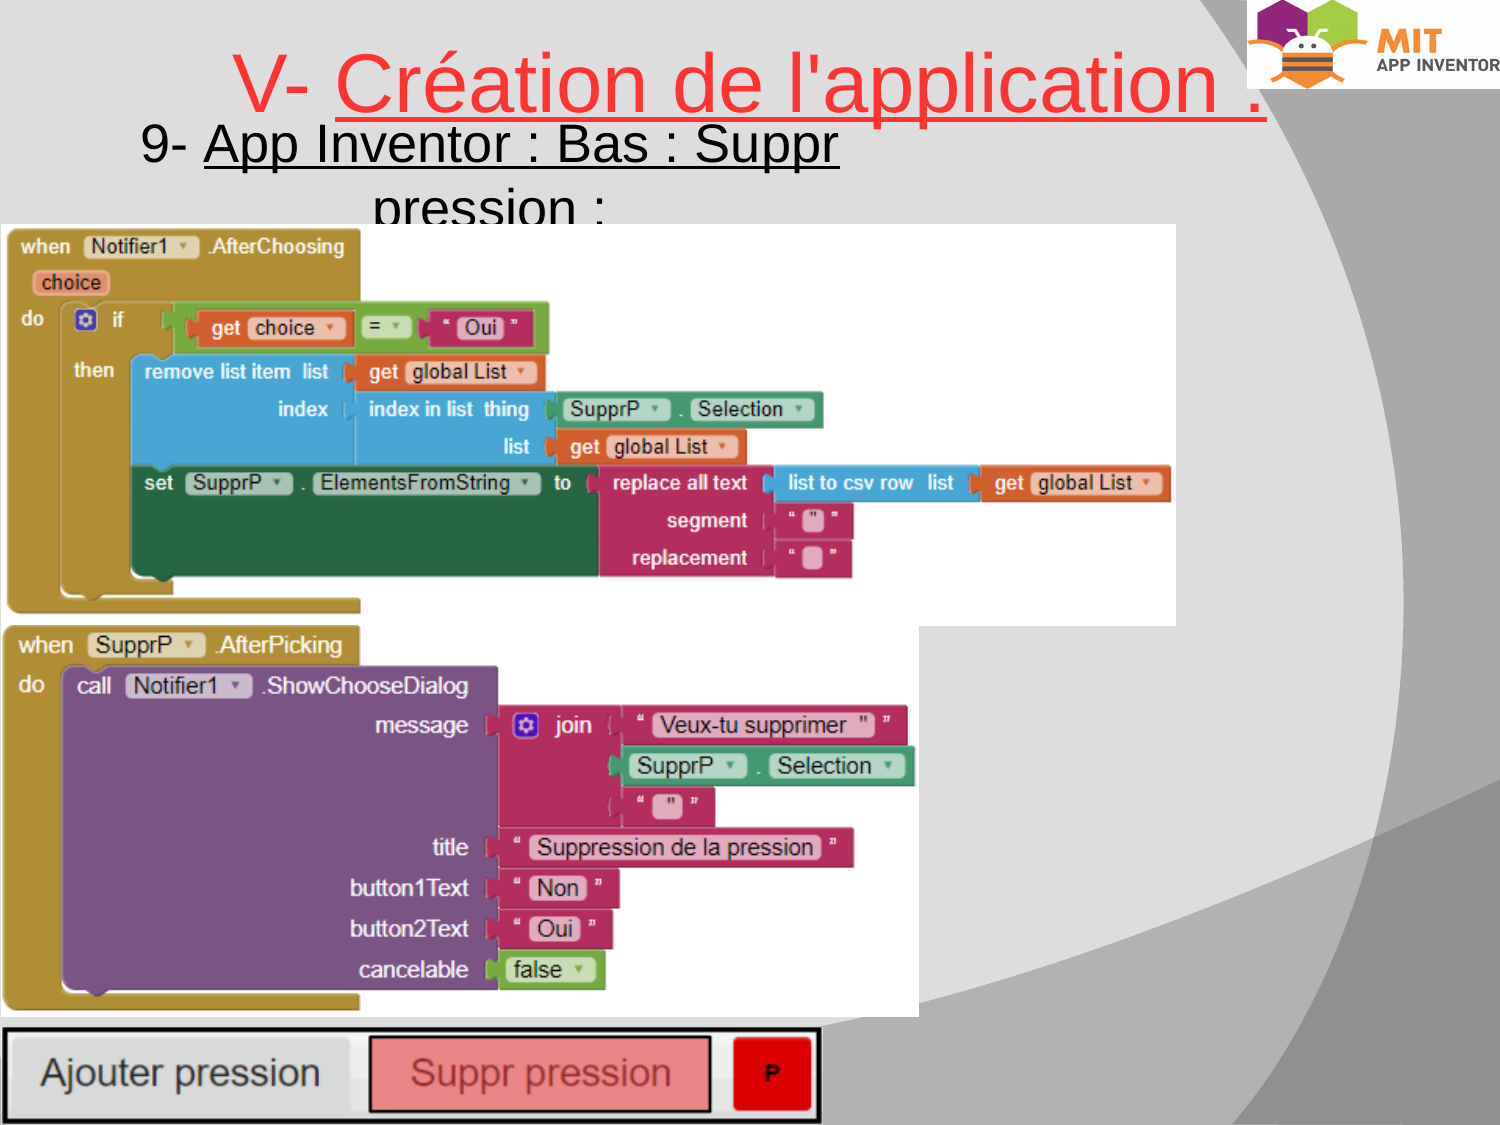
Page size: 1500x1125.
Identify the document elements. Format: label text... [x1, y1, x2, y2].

picture [1247, 0, 1500, 89]
picture [1, 1027, 823, 1125]
picture [1, 224, 1176, 1017]
text_box V- Création de l'application : [0, 0, 1500, 159]
text_box 9- App Inventor : Bas : Suppr pression : [0, 94, 981, 253]
